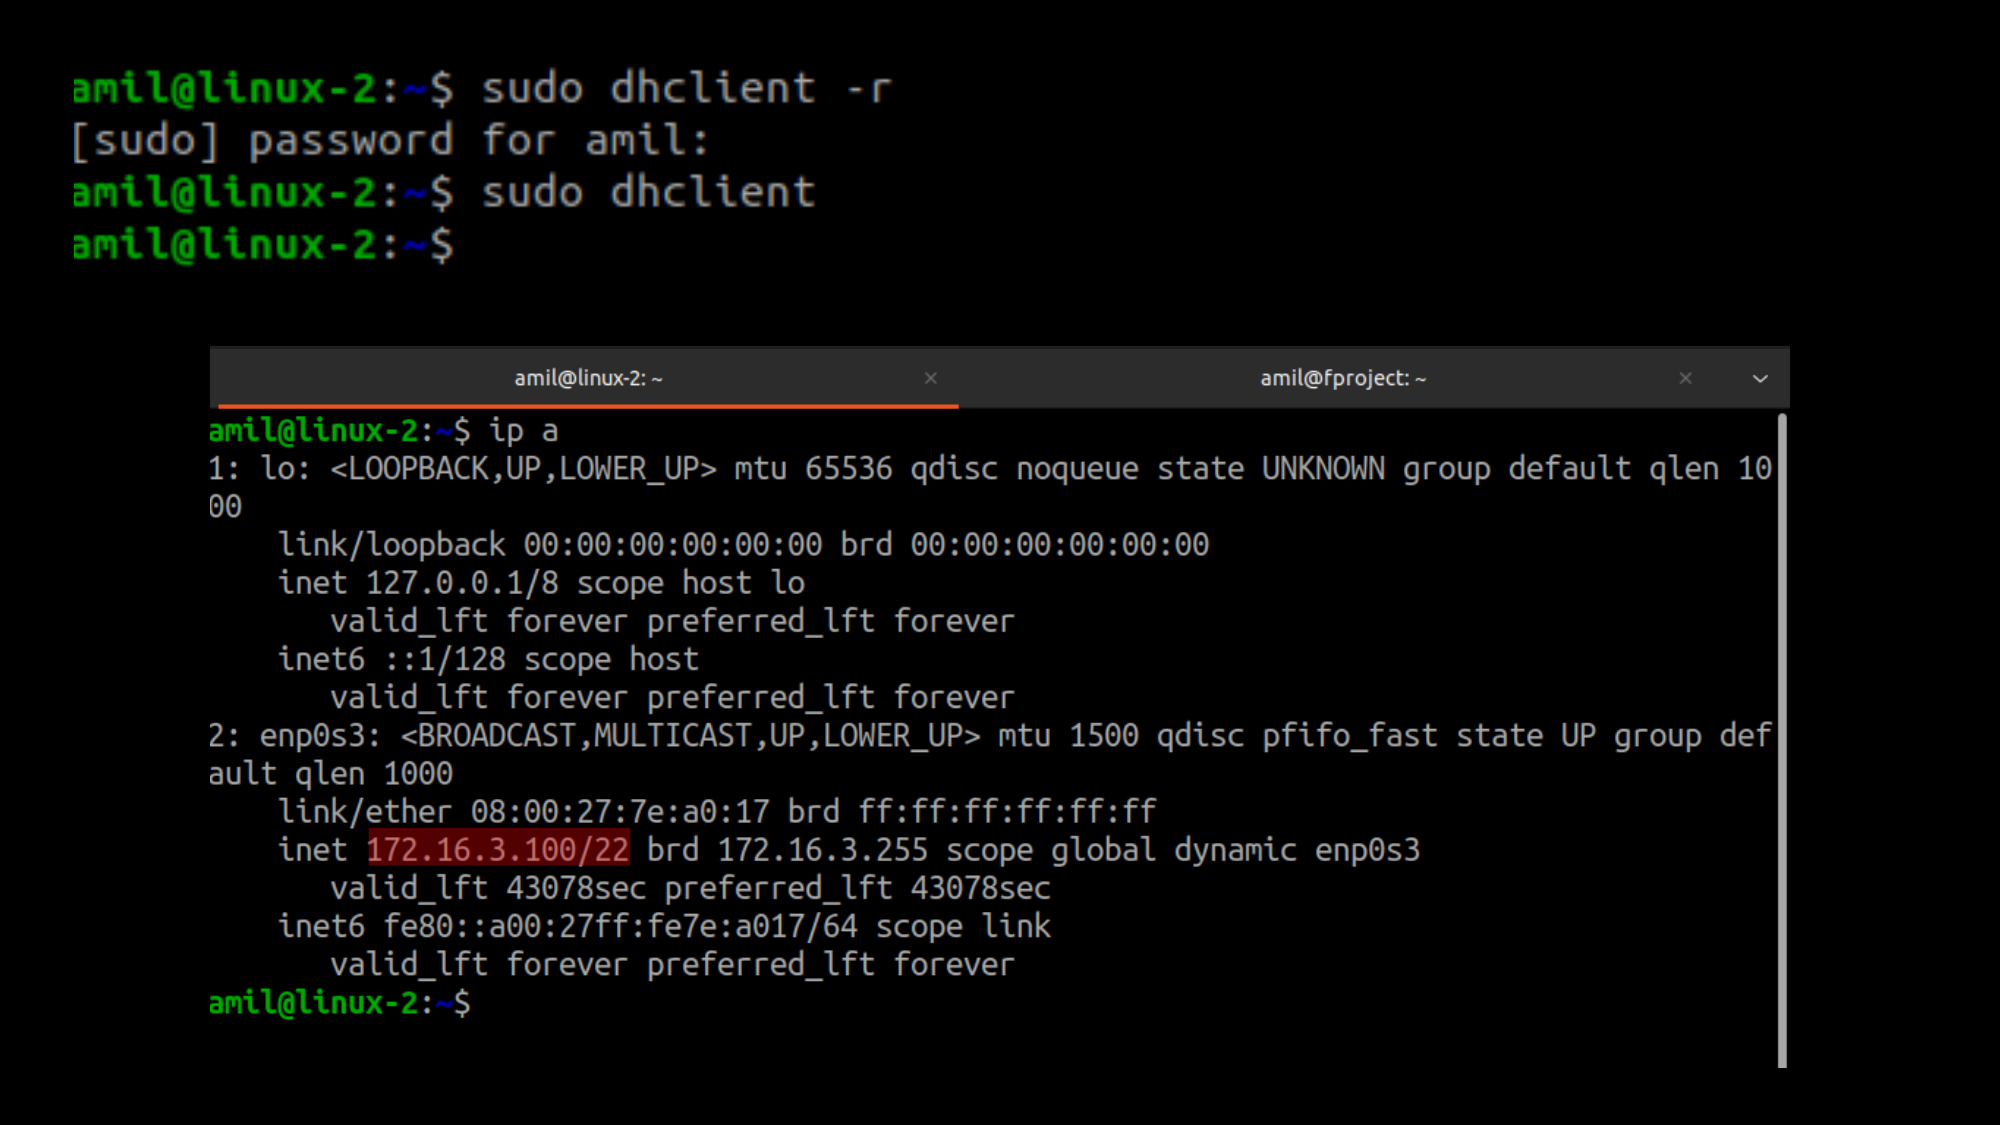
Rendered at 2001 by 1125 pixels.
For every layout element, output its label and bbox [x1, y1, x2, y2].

text_box [368, 827, 631, 866]
picture [74, 57, 979, 297]
picture [210, 346, 1790, 1068]
